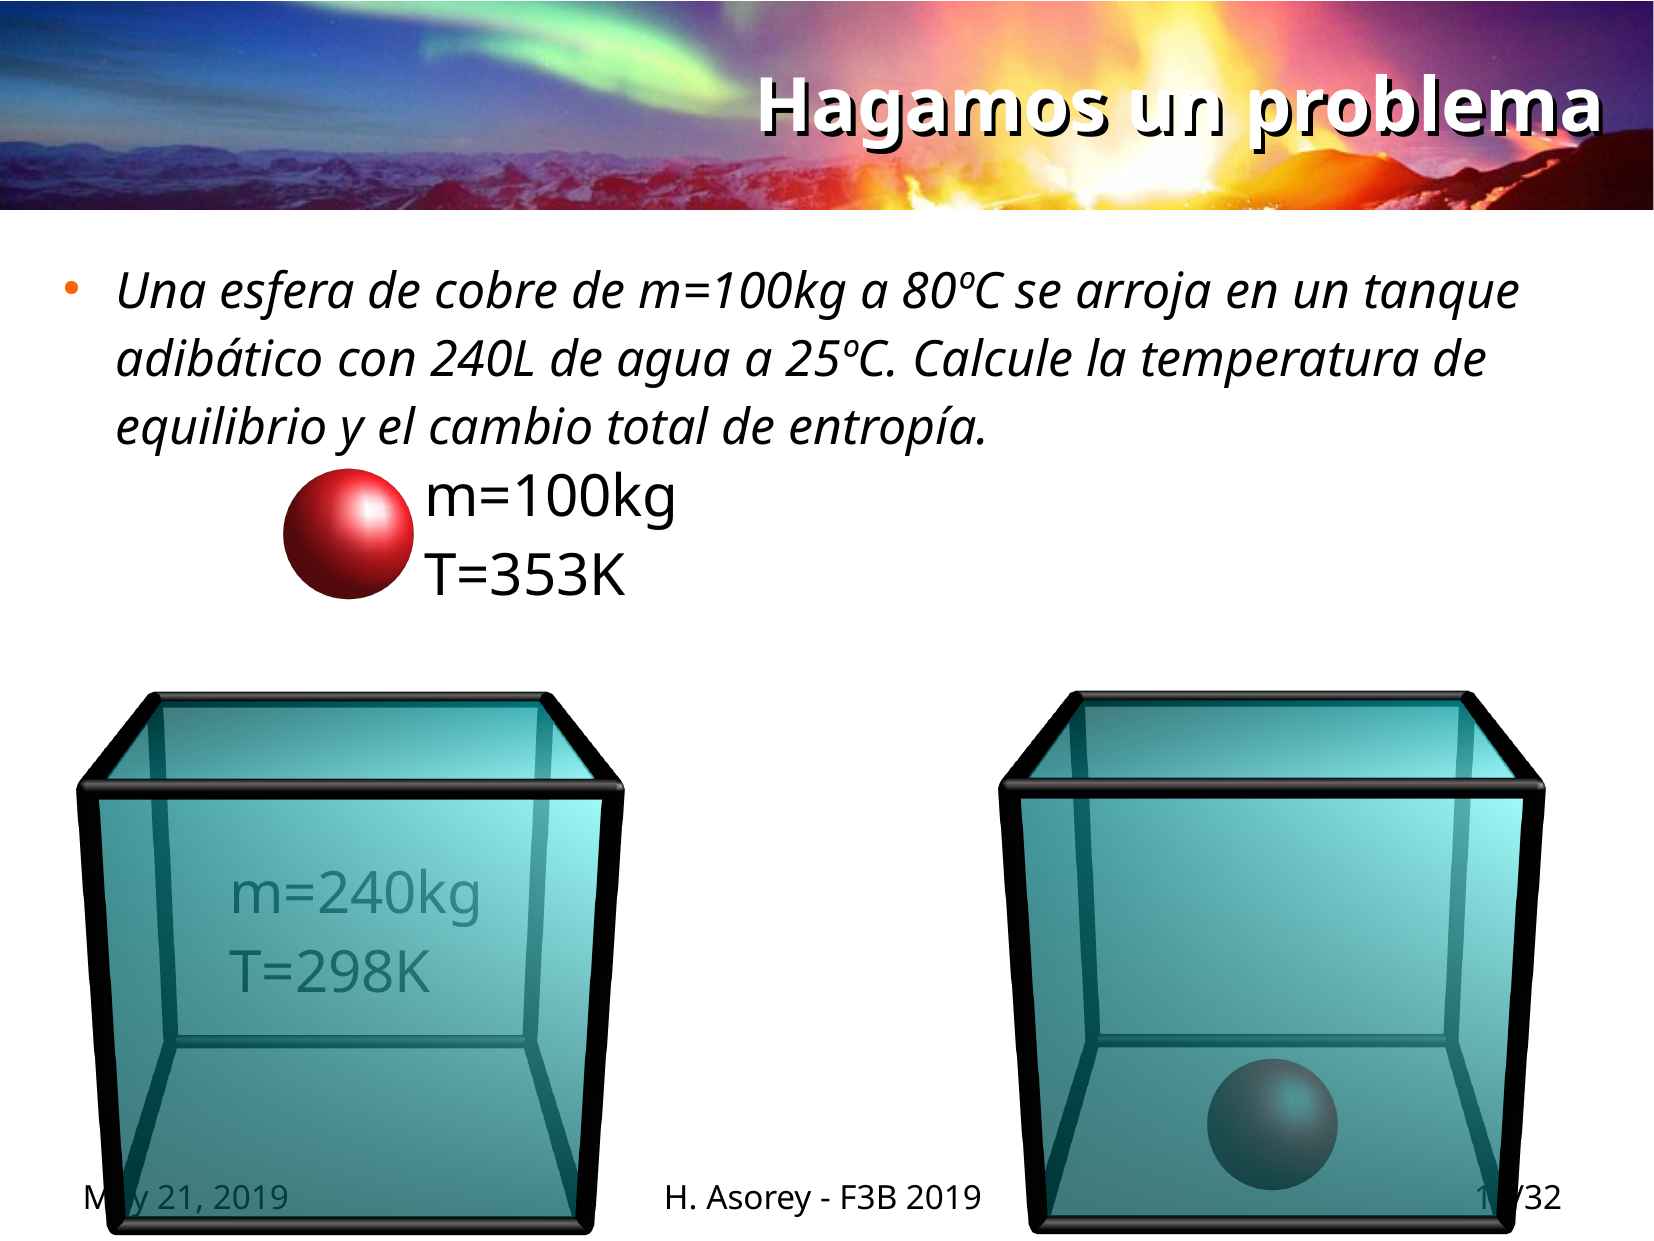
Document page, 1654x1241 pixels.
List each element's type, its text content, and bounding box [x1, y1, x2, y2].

title Hagamos un problema [45, 15, 1606, 191]
list Una esfera de cobre de m=100kg a 80ºC se arroja en un tanque adibático con 240L de agua a 25ºC. Calcule la temperatura de equilibrio y el cambio total de entropía. [45, 255, 1606, 1156]
text_box m=100kg T=353K [409, 446, 678, 604]
picture [0, 1, 1654, 210]
